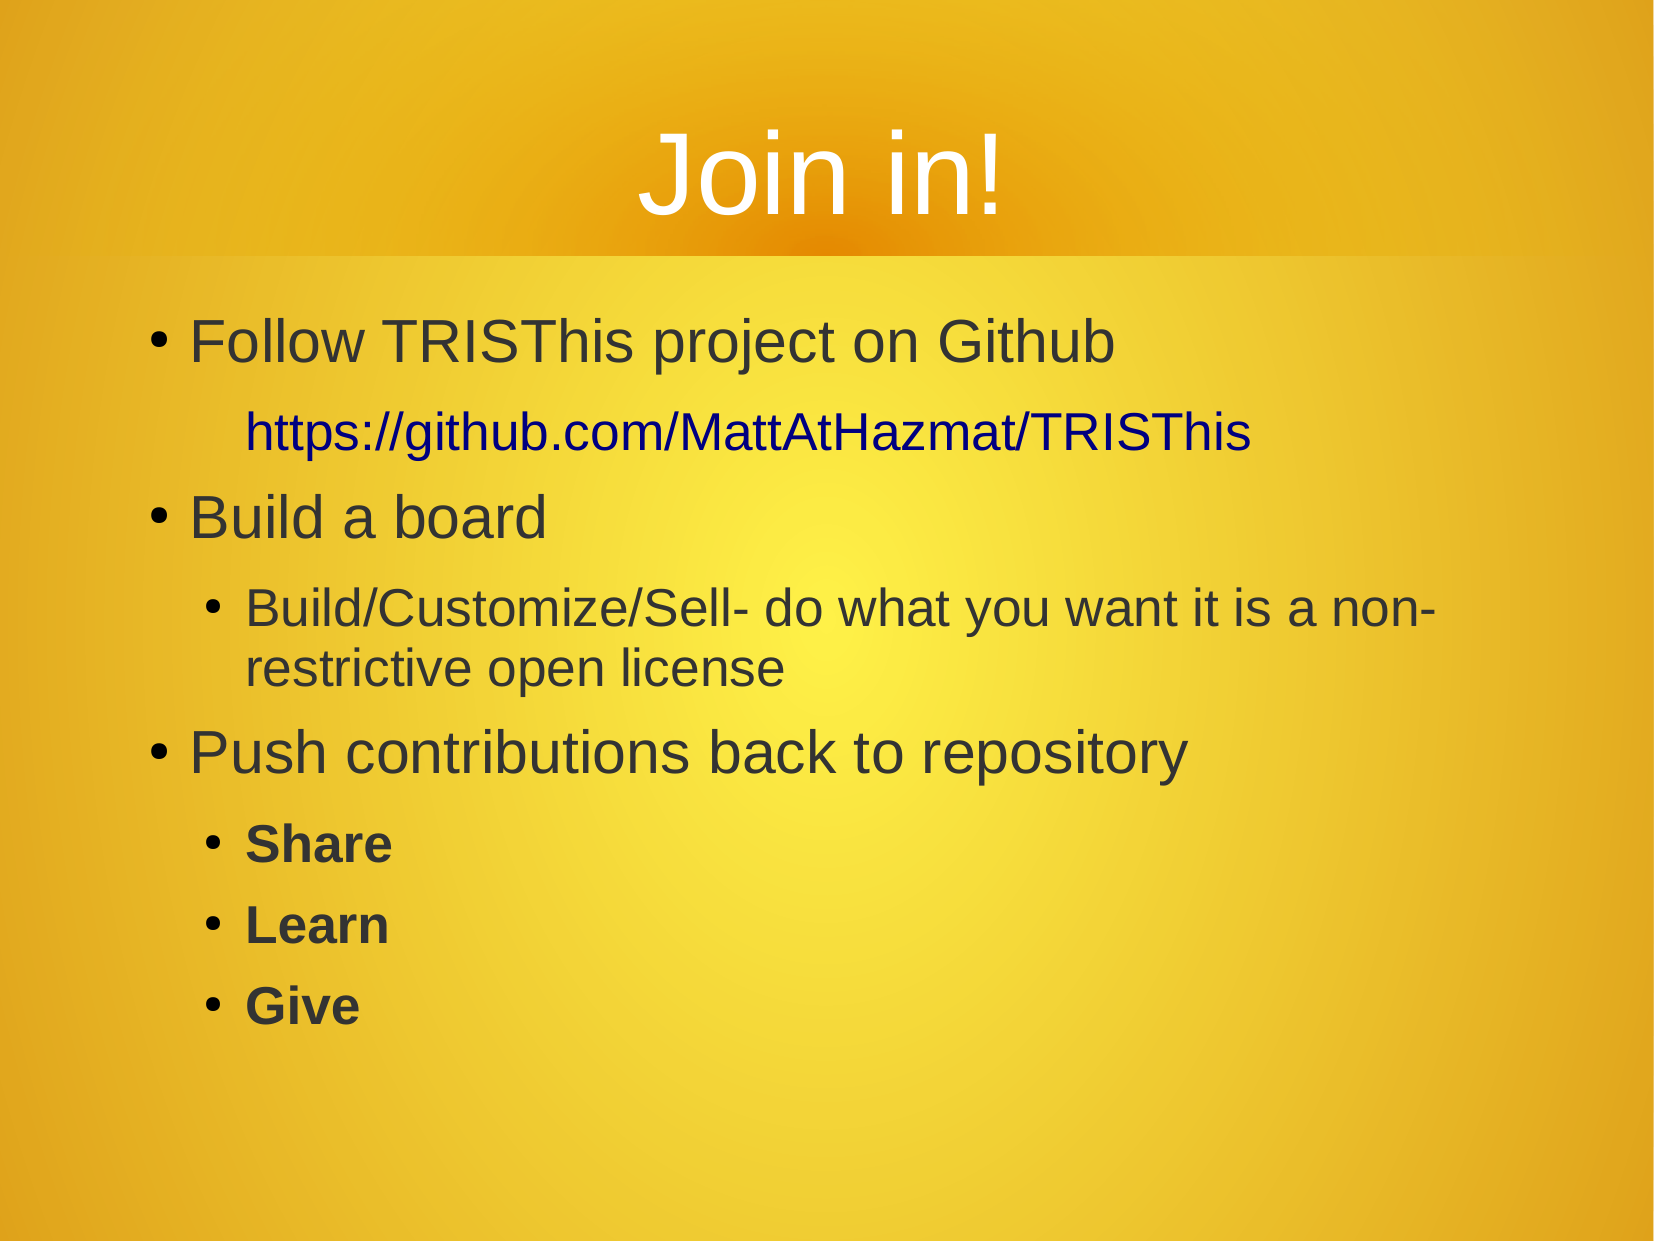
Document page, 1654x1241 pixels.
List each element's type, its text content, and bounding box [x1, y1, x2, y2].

title Join in! [78, 70, 1567, 278]
list Follow TRISThis project on Github https://github.com/MattAtHazmat/TRISThis Build a board Build/Customize/Sell- do what you want it is a non-restrictive open license Push contributions back to repository Share Learn Give [134, 306, 1519, 1036]
